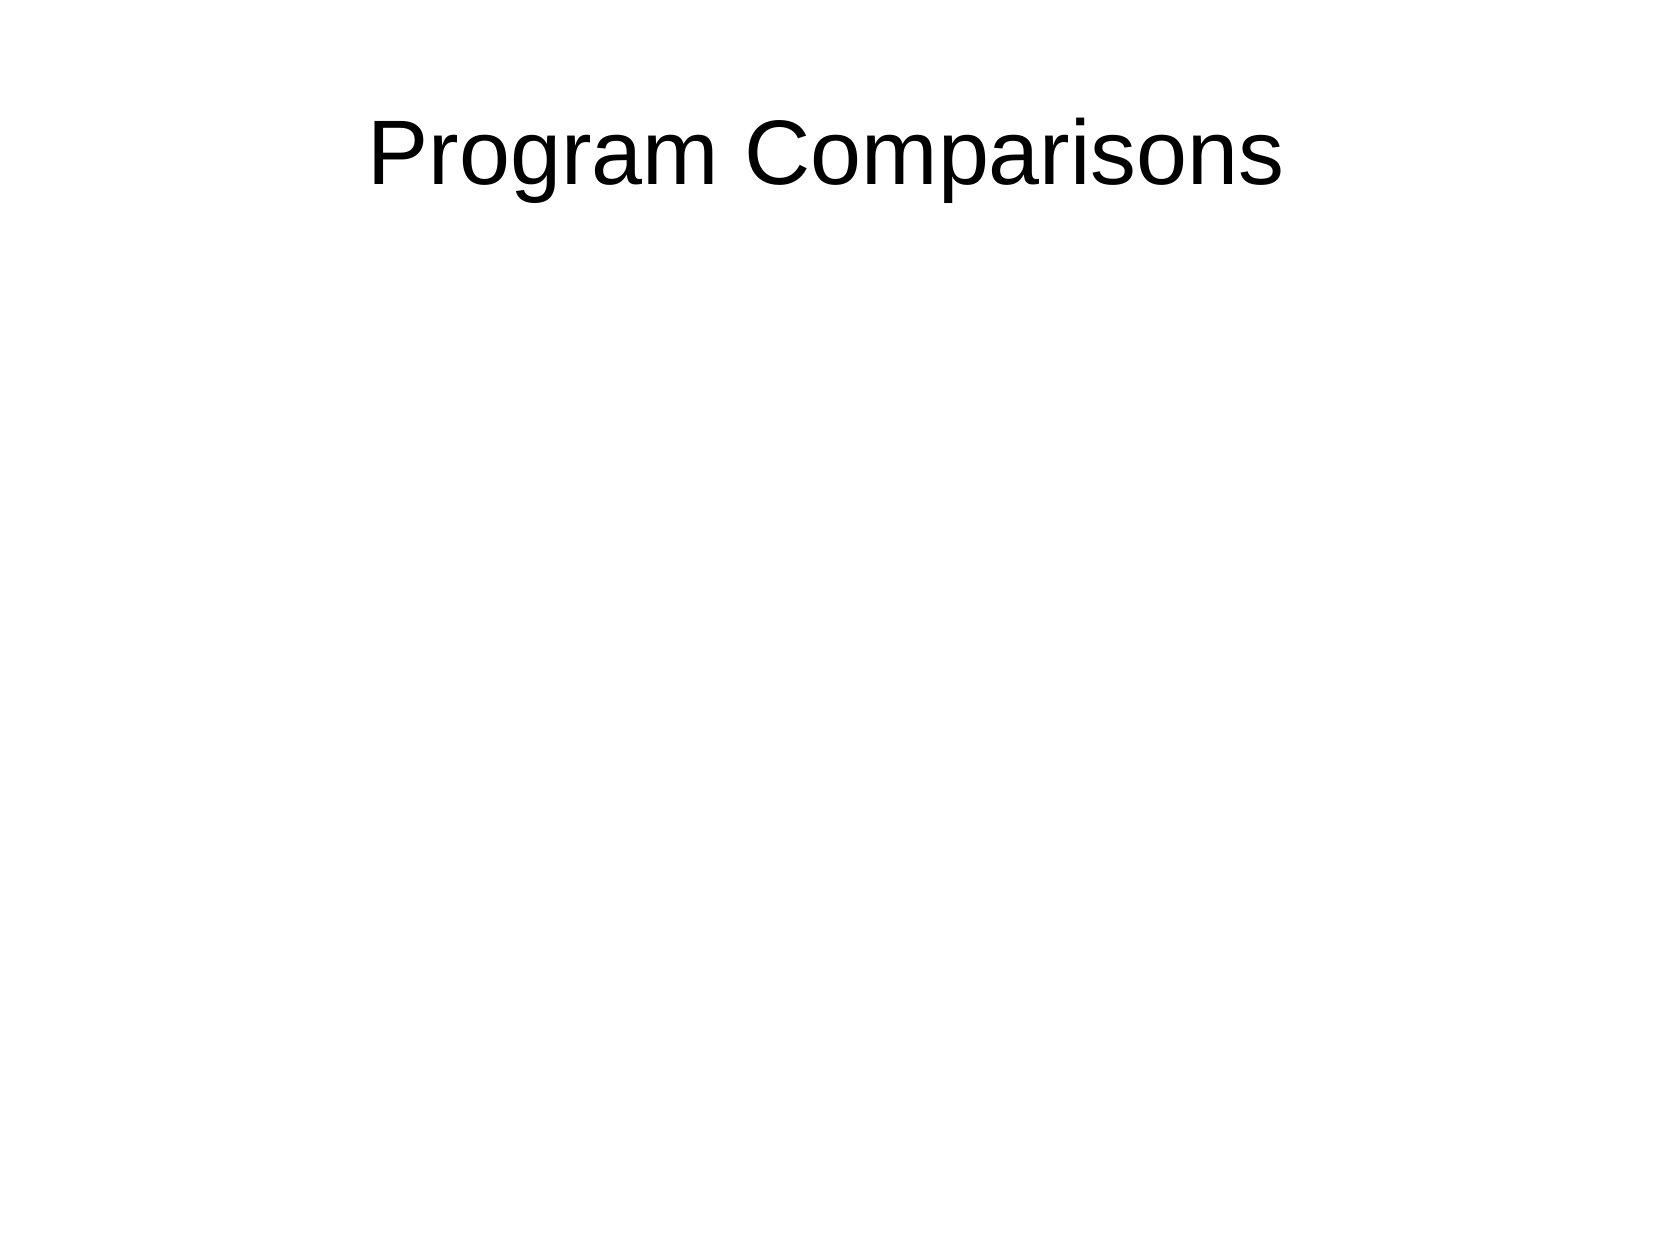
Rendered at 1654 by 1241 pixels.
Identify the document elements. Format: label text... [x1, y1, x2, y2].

title Program Comparisons [82, 56, 1571, 250]
